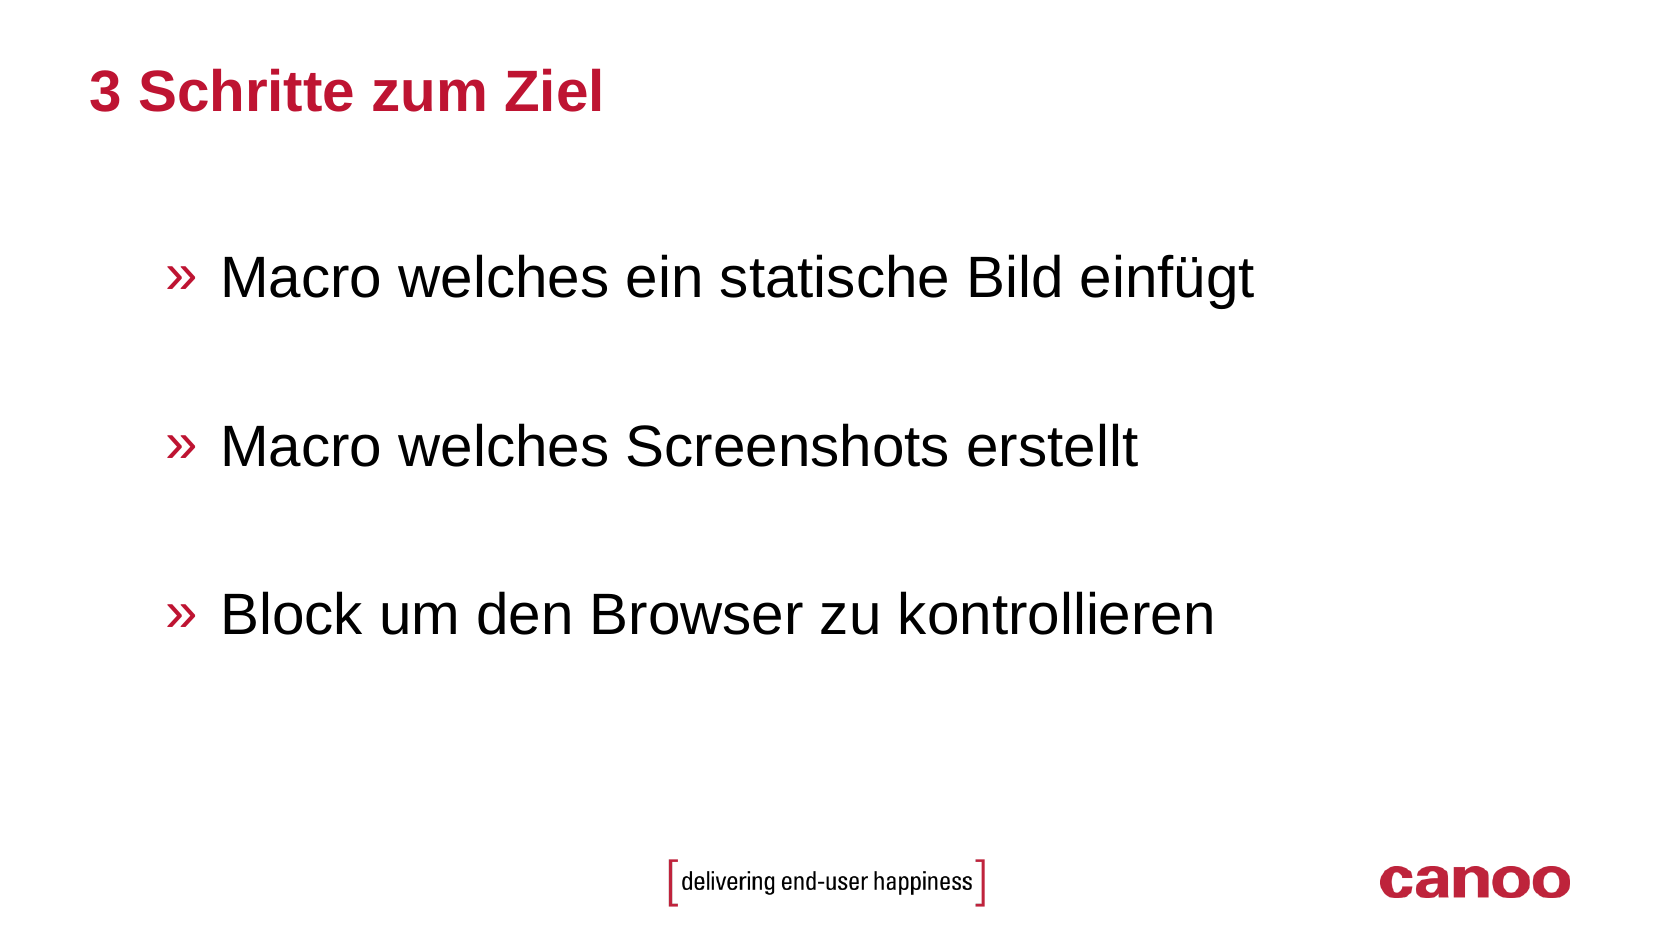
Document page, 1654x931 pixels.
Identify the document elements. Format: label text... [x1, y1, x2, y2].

title 3 Schritte zum Ziel [75, 45, 1591, 136]
picture [1380, 866, 1570, 898]
list Macro welches ein statische Bild einfügt Macro welches Screenshots erstellt Block um den Browser zu kontrollieren [150, 231, 1291, 757]
picture [662, 855, 991, 910]
